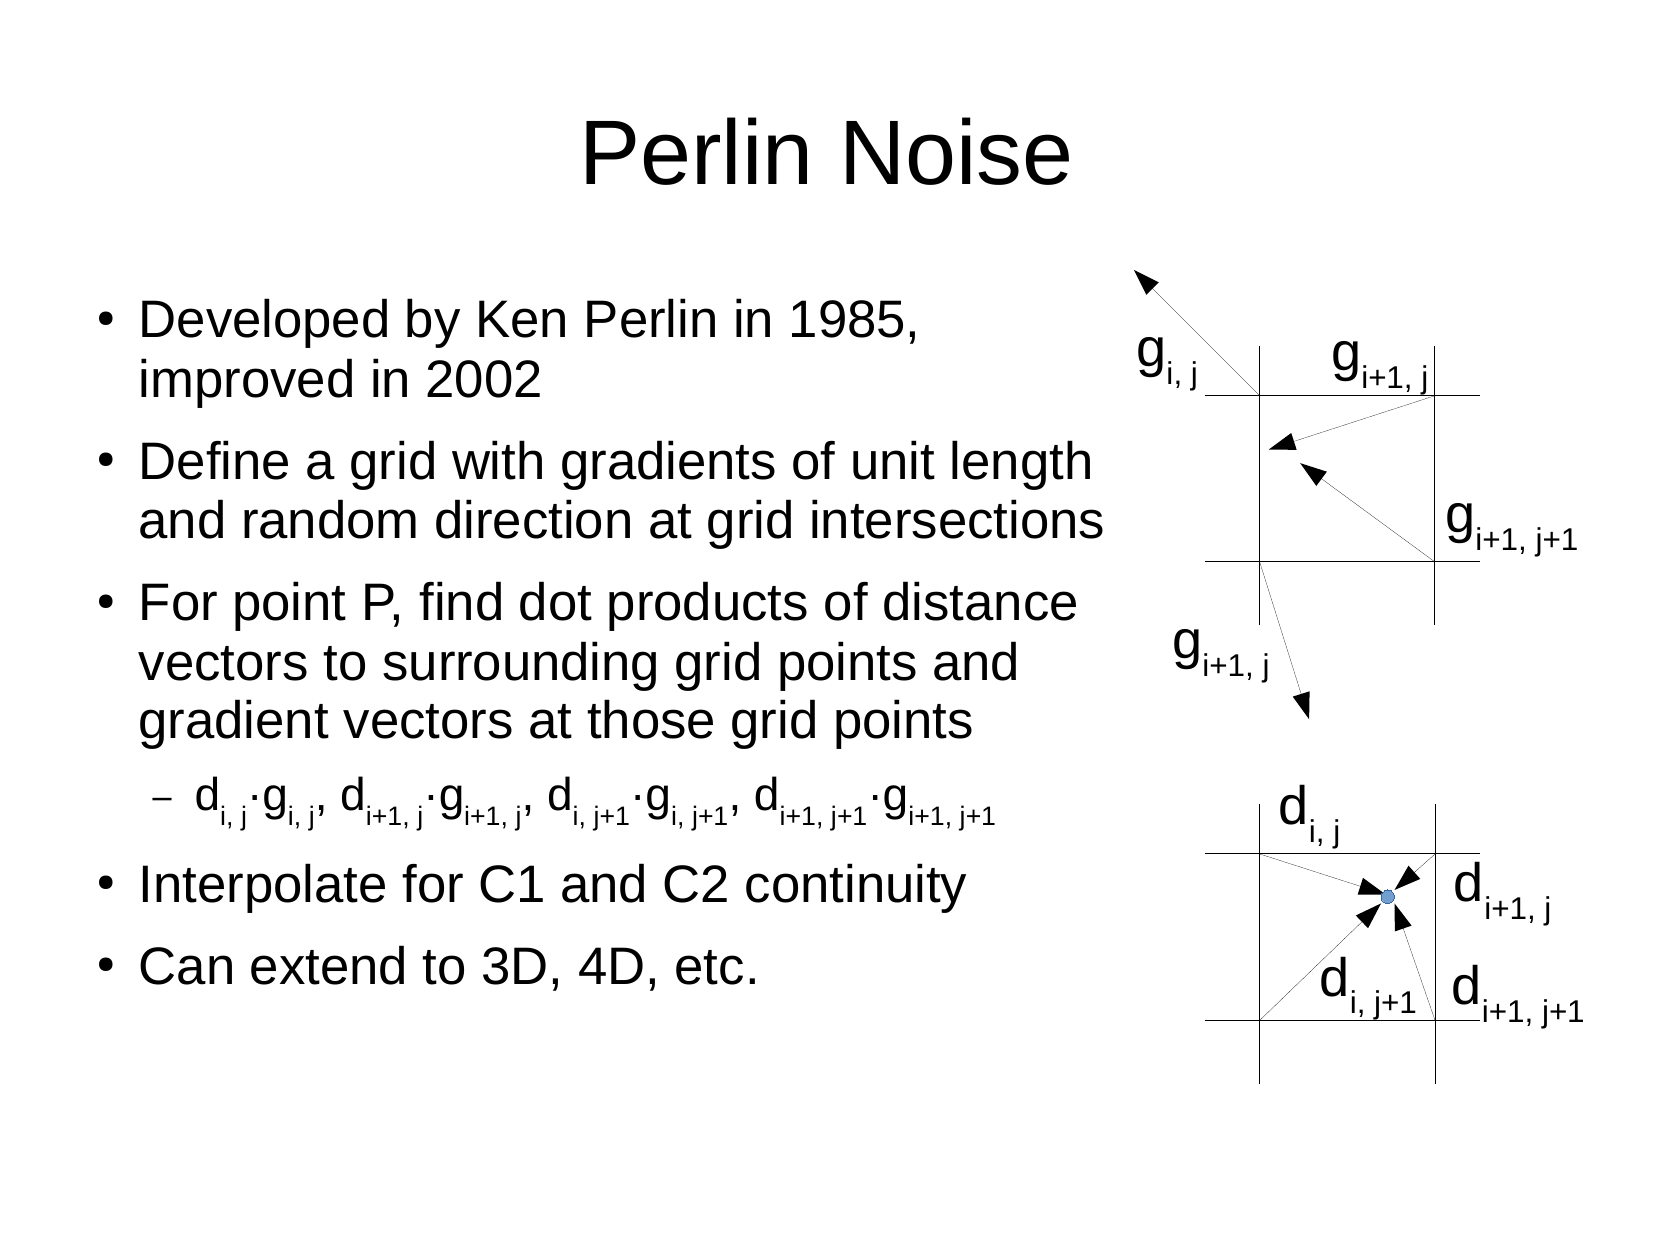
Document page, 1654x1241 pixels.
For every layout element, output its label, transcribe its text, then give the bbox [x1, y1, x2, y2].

text_box gi+1, j [1157, 602, 1288, 733]
text_box di+1, j [1439, 845, 1570, 948]
text_box di, j [1263, 767, 1386, 930]
text_box gi+1, j+1 [1430, 476, 1619, 639]
text_box gi+1, j [1316, 313, 1447, 438]
text_box gi, j [1121, 310, 1229, 473]
text_box [1386, 889, 1395, 904]
text_box di, j+1 [1304, 939, 1436, 1063]
text_box di+1, j+1 [1436, 948, 1607, 1111]
list Developed by Ken Perlin in 1985, improved in 2002 Define a grid with gradients of unit length and random direction at grid intersections For point P, find dot products of distance vectors to surrounding grid points and gradient vectors at those grid points di, j·gi, j, di+1, j·gi+1, j, di, j+1·gi, j+1, di+1, j+1·gi+1, j+1 Interpolate for C1 and C2 continuity Can extend to 3D, 4D, etc. [82, 290, 1134, 1010]
title Perlin Noise [82, 49, 1571, 257]
